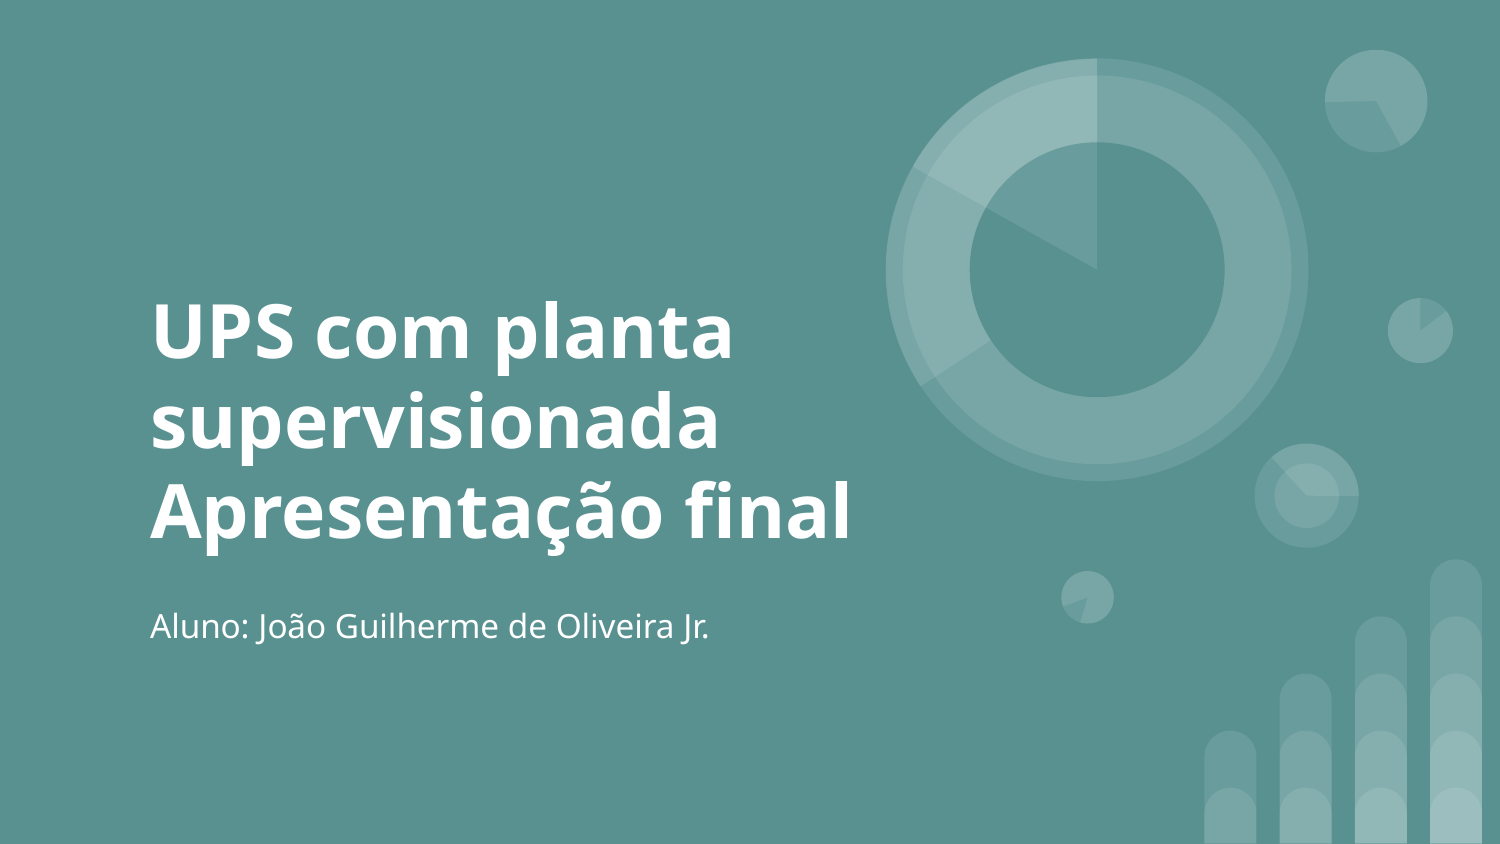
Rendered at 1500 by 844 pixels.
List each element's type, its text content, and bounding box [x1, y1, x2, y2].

title UPS com planta supervisionada Apresentação final [135, 264, 916, 572]
subtitle Aluno: João Guilherme de Oliveira Jr. [135, 589, 834, 704]
